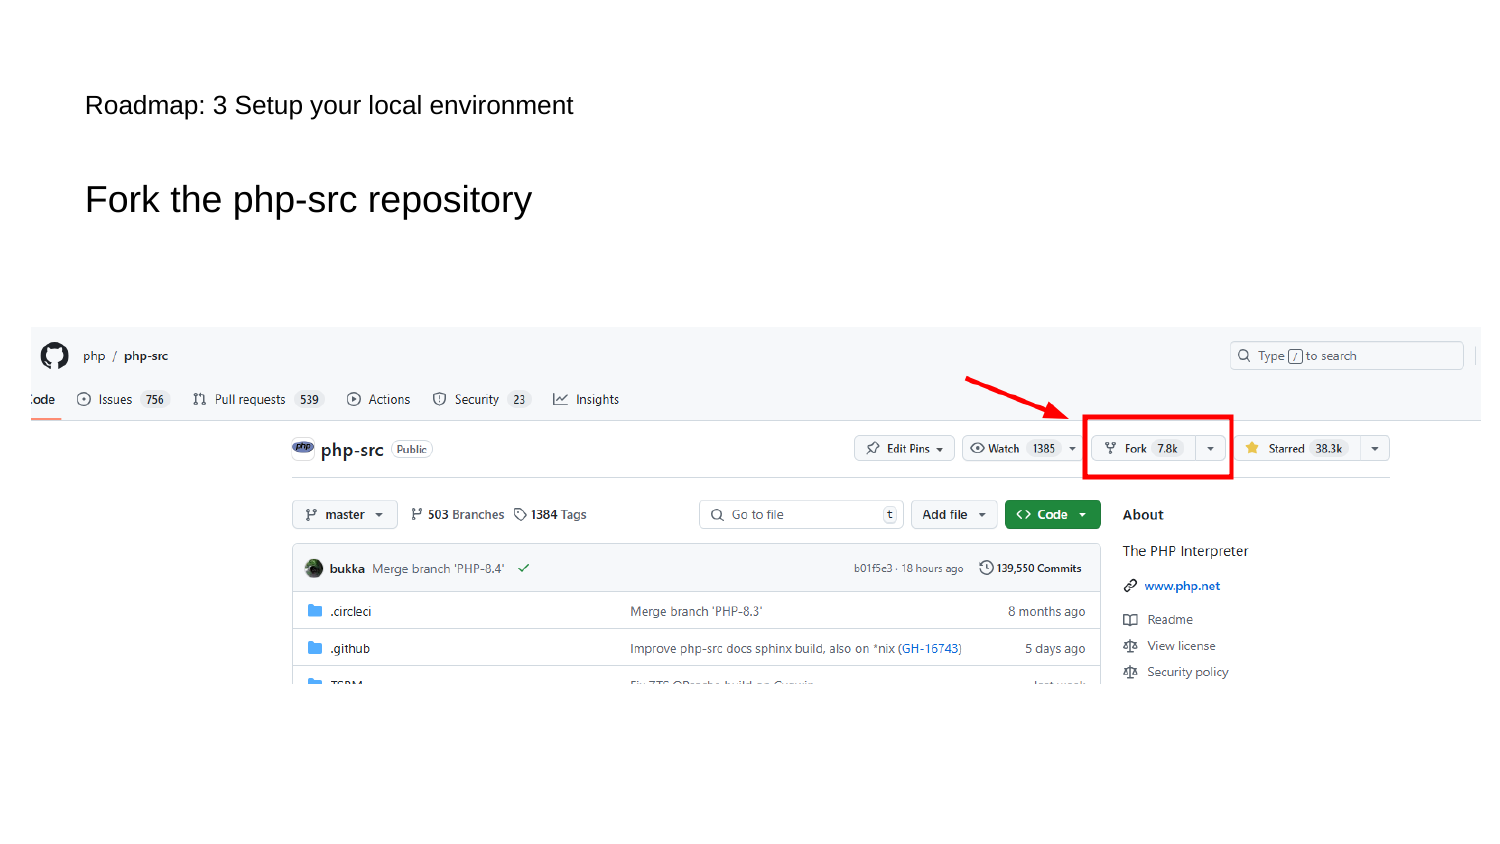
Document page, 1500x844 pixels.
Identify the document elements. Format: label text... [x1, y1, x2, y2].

title Fork the php-src repository [69, 160, 1468, 233]
title Roadmap: 3 Setup your local environment [69, 72, 1468, 160]
picture [31, 327, 1481, 684]
